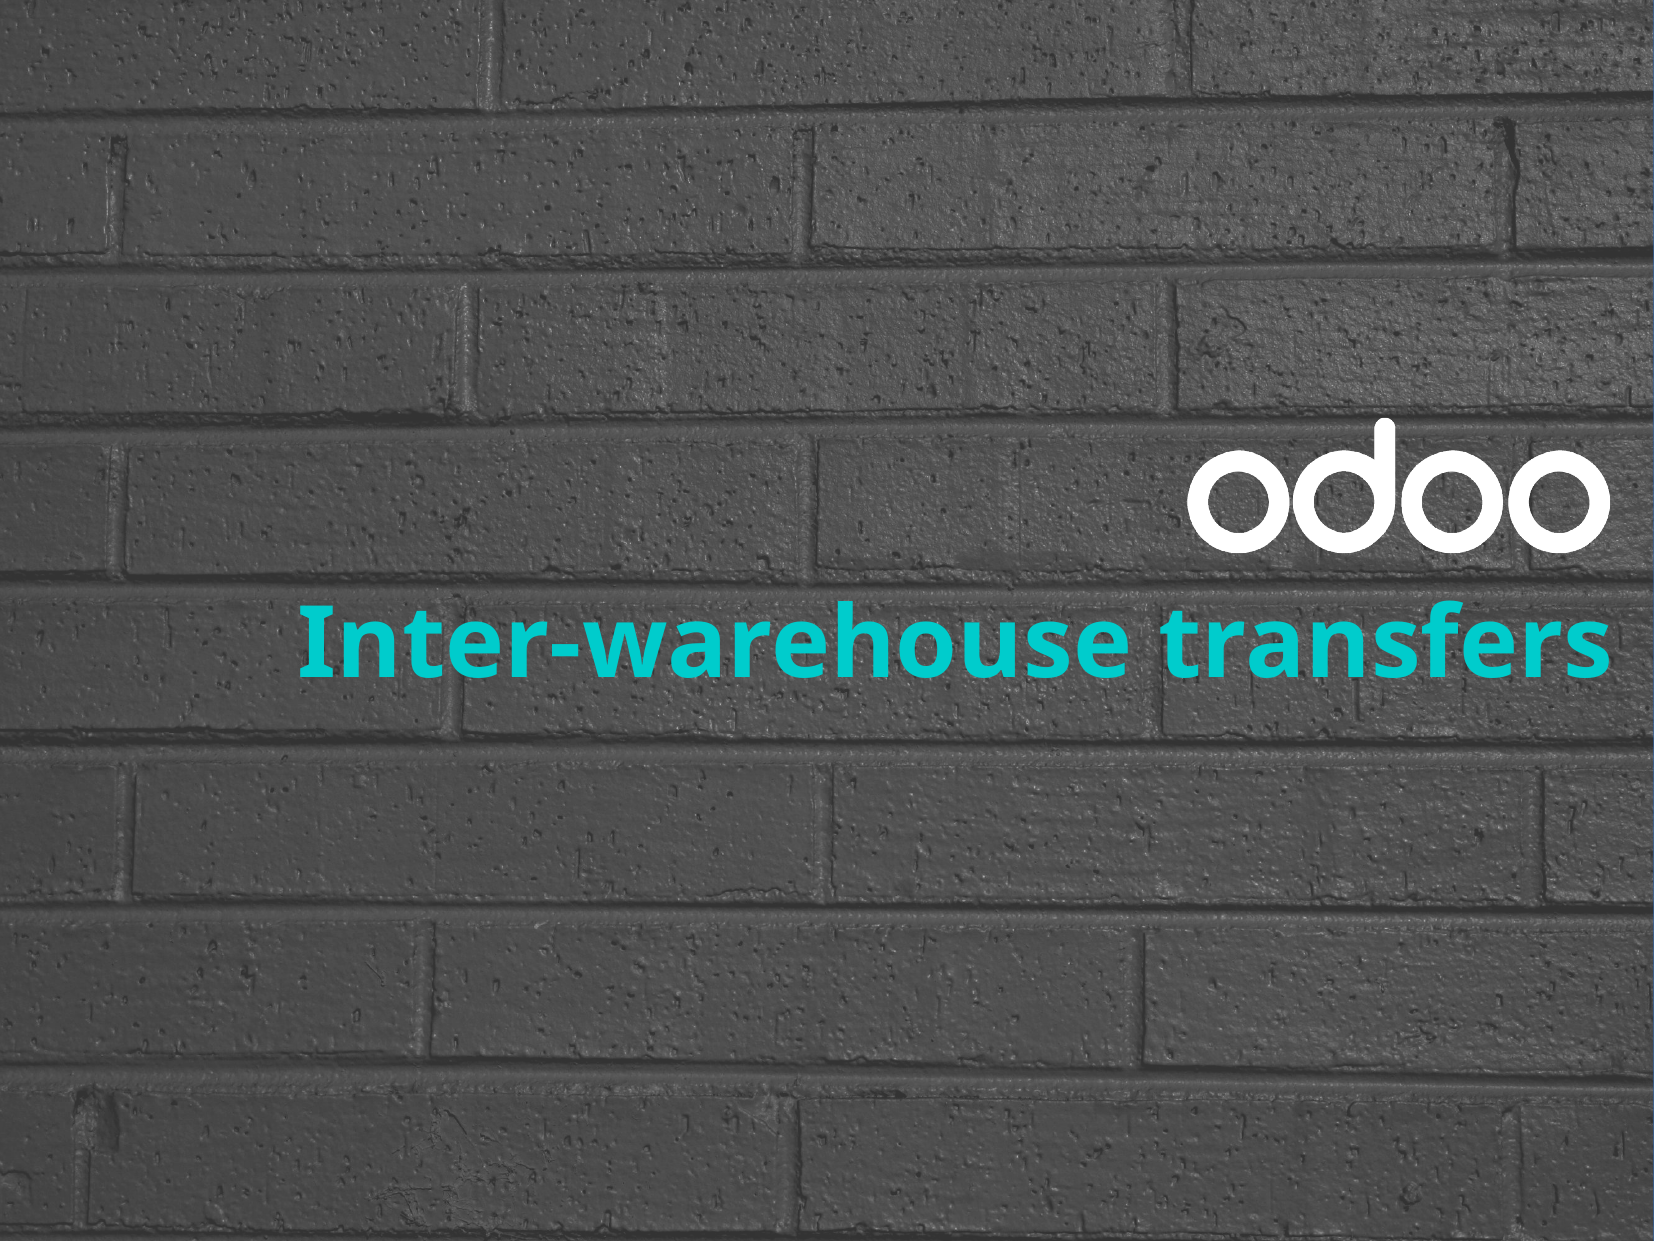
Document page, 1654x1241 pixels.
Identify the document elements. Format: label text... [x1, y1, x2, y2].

picture [0, 0, 1654, 1241]
text_box Inter-warehouse transfers [35, 562, 1630, 845]
